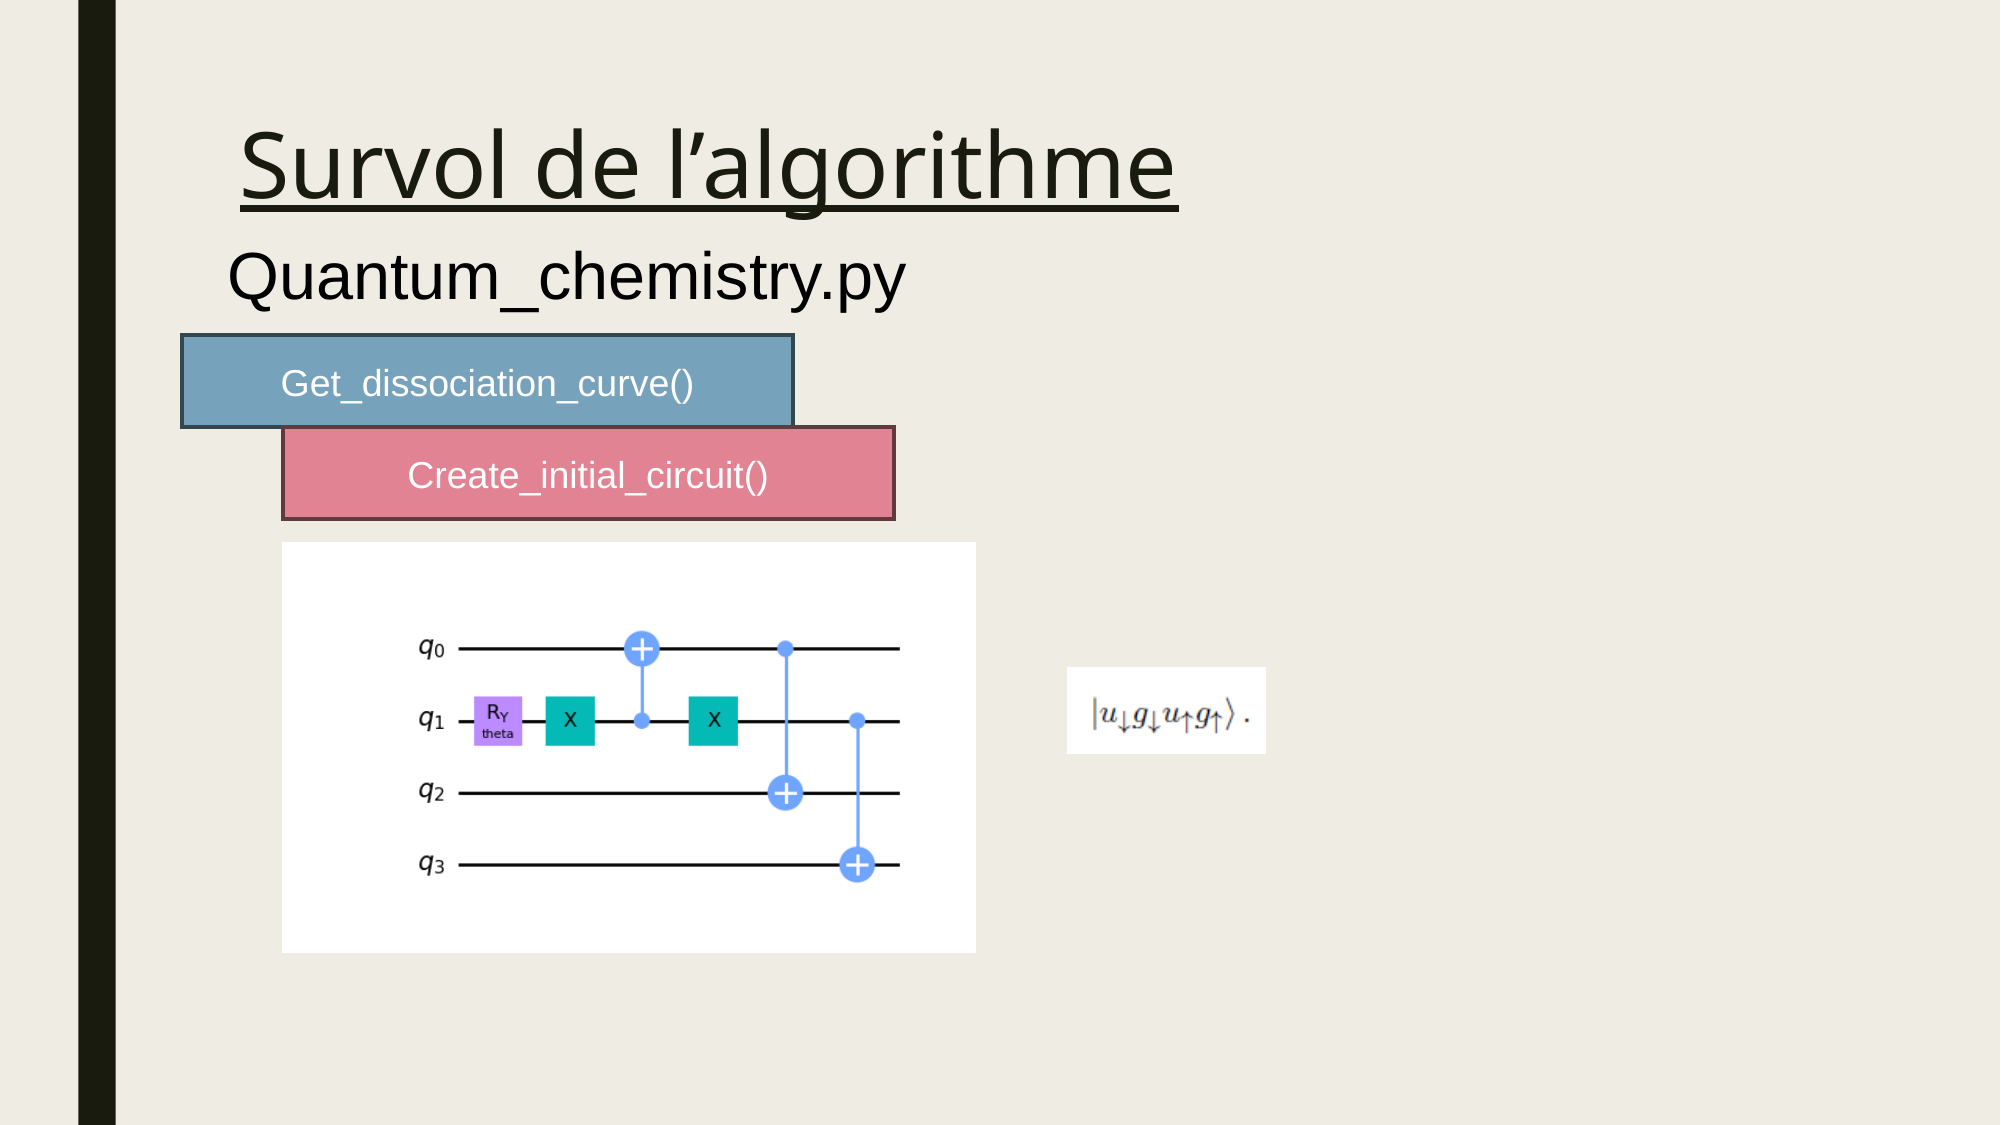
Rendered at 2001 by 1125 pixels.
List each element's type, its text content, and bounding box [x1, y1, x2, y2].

text_box Get_dissociation_curve() [181, 335, 794, 428]
text_box Quantum_chemistry.py [212, 234, 1788, 327]
title Survol de l’algorithme [225, 112, 1800, 357]
picture [282, 542, 976, 953]
picture [1067, 667, 1266, 754]
text_box Create_initial_circuit() [282, 427, 894, 520]
